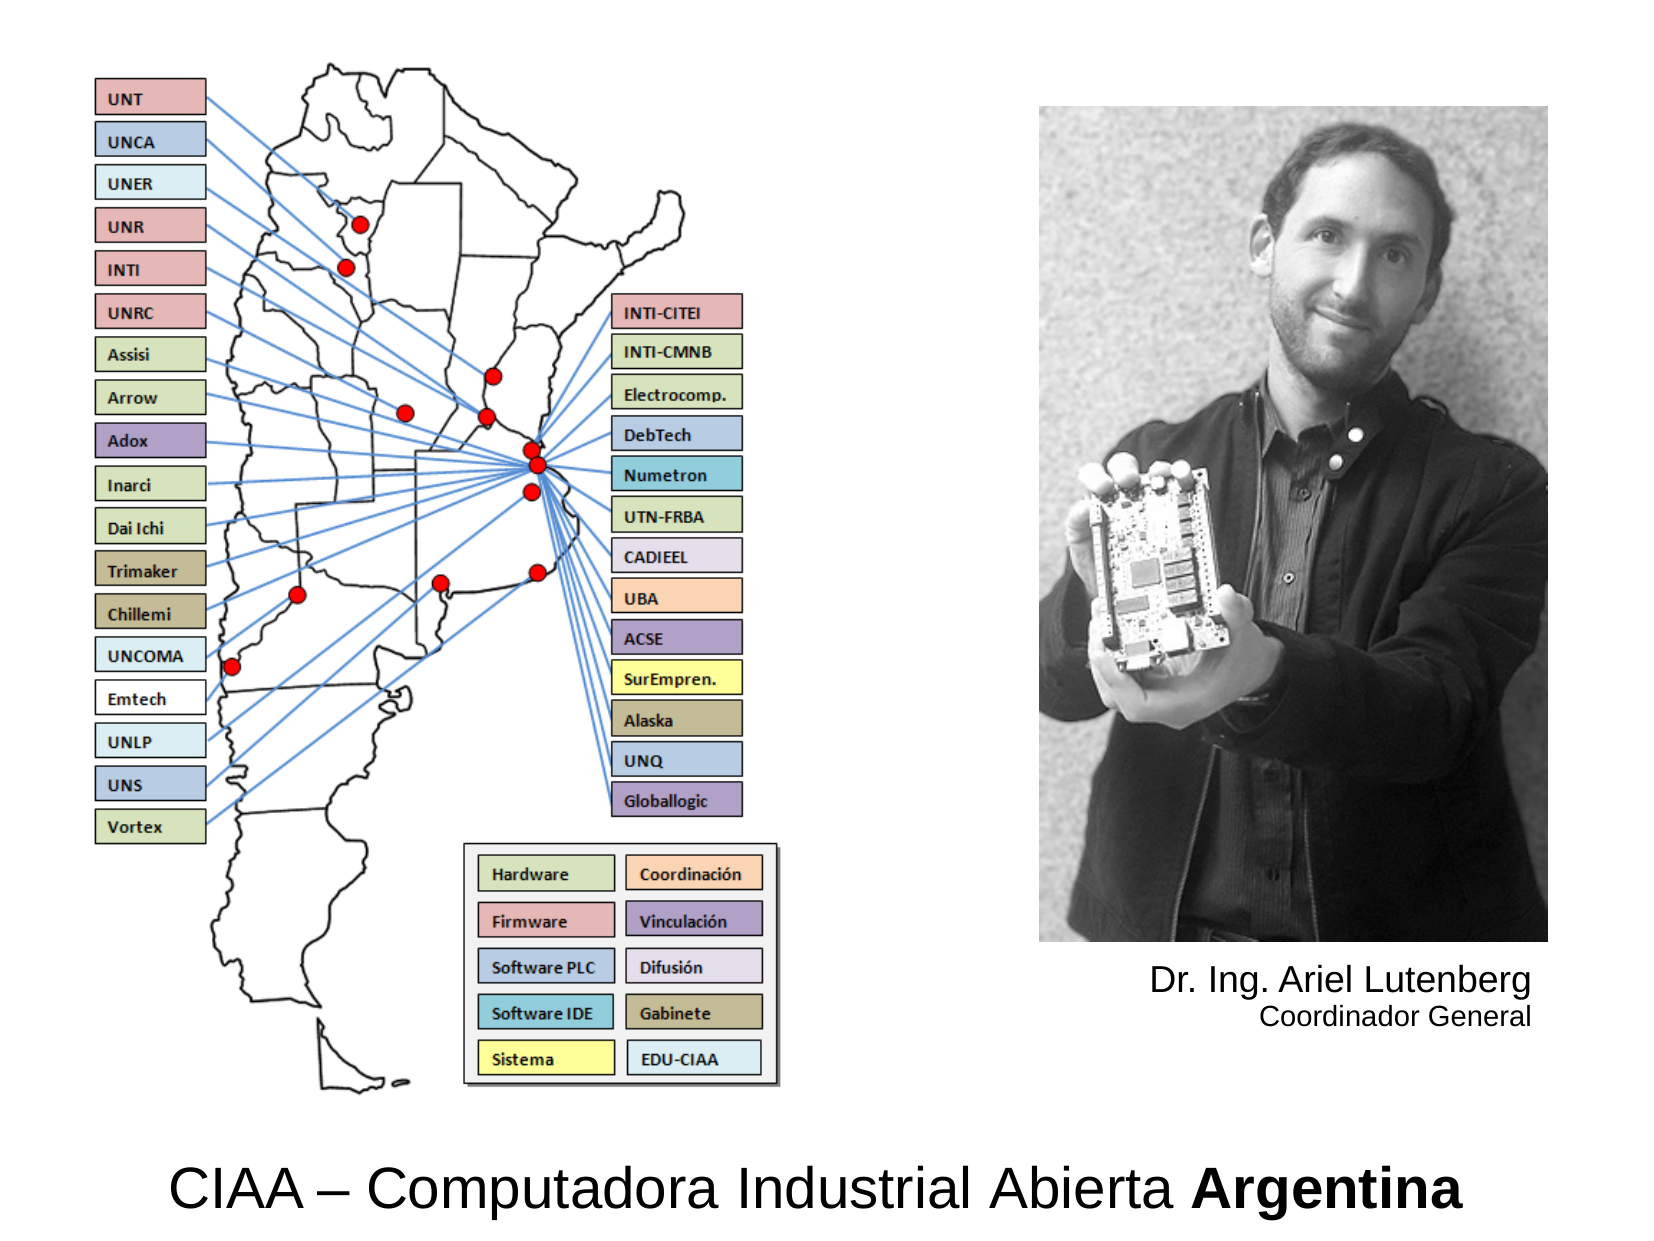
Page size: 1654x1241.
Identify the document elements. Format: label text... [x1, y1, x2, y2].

text_box CIAA – Computadora Industrial Abierta Argentina [153, 1148, 1619, 1229]
picture [82, 58, 792, 1100]
text_box Dr. Ing. Ariel Lutenberg Coordinador General [1134, 950, 1548, 1041]
picture [1039, 106, 1548, 942]
